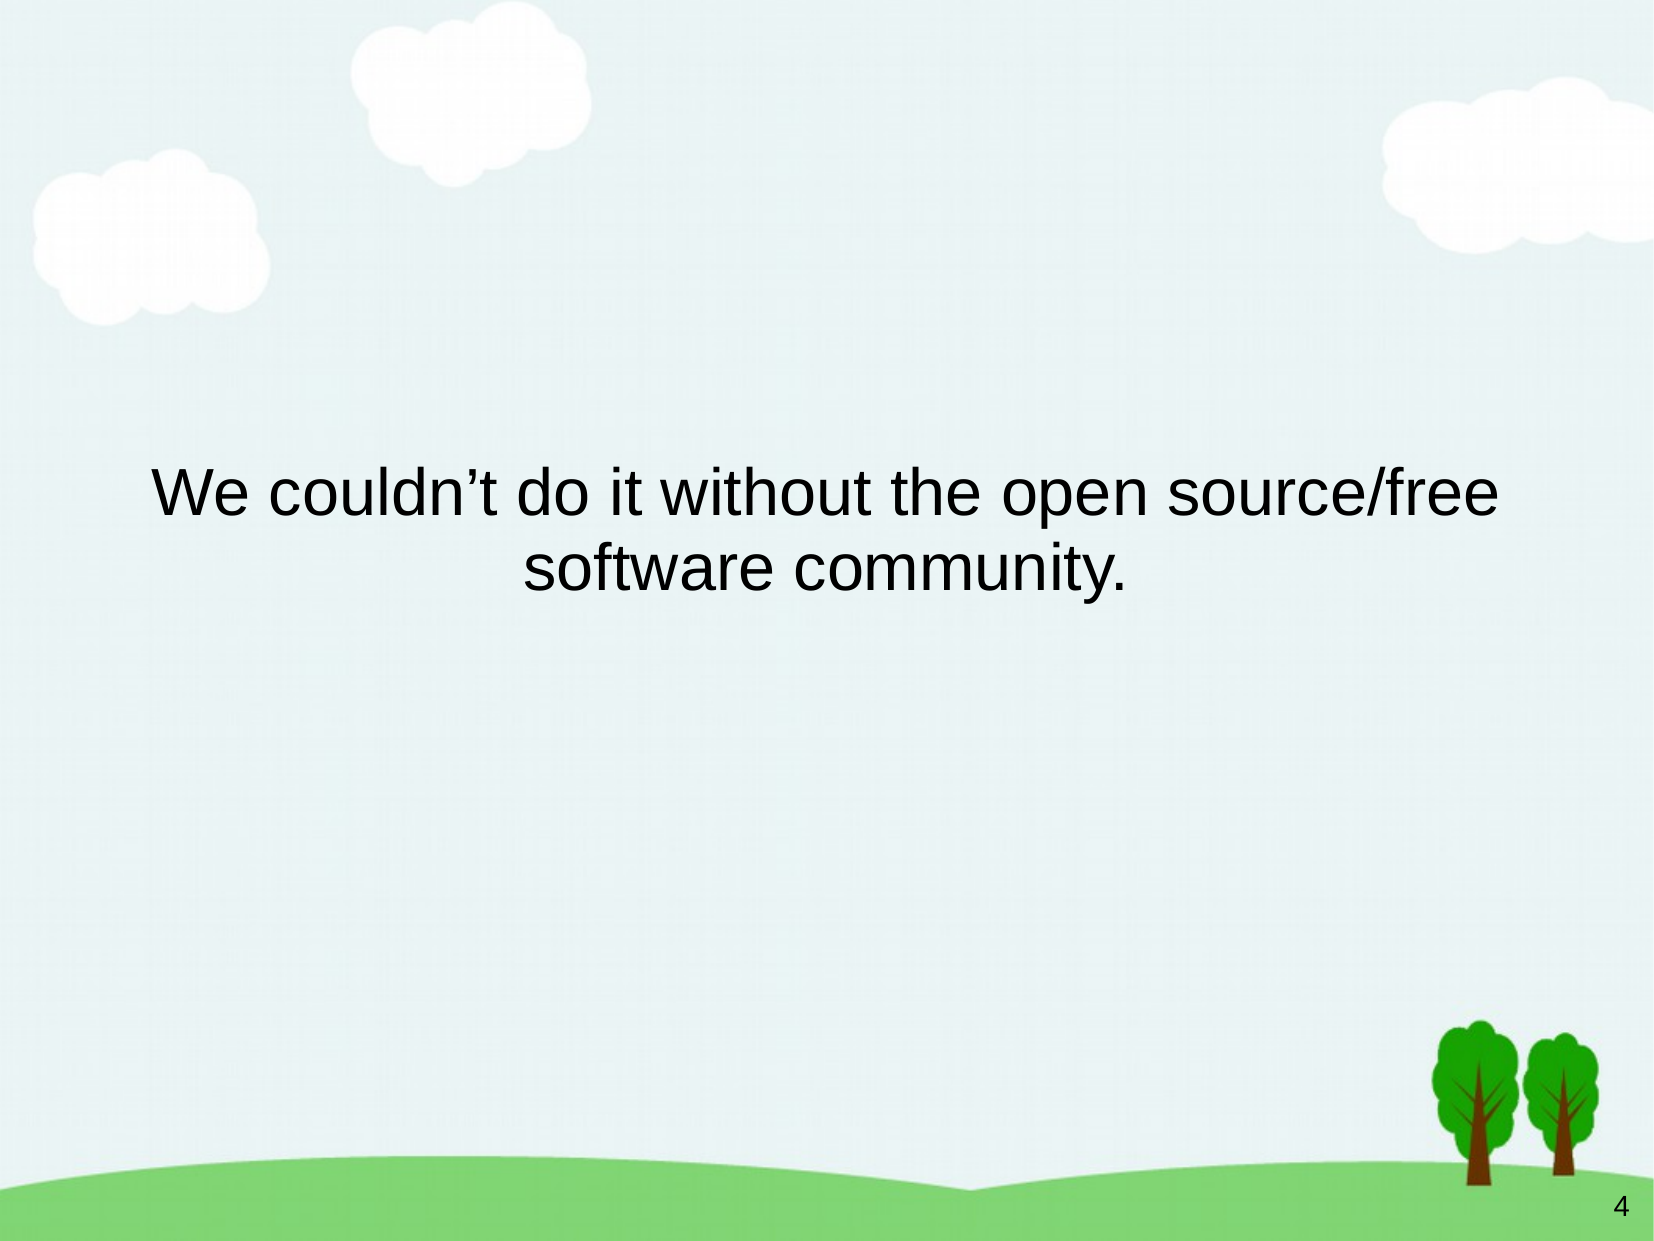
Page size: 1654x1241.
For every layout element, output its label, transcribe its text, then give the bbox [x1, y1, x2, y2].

subtitle We couldn’t do it without the open source/free software community. [82, 49, 1571, 1010]
picture [0, 0, 1654, 1241]
